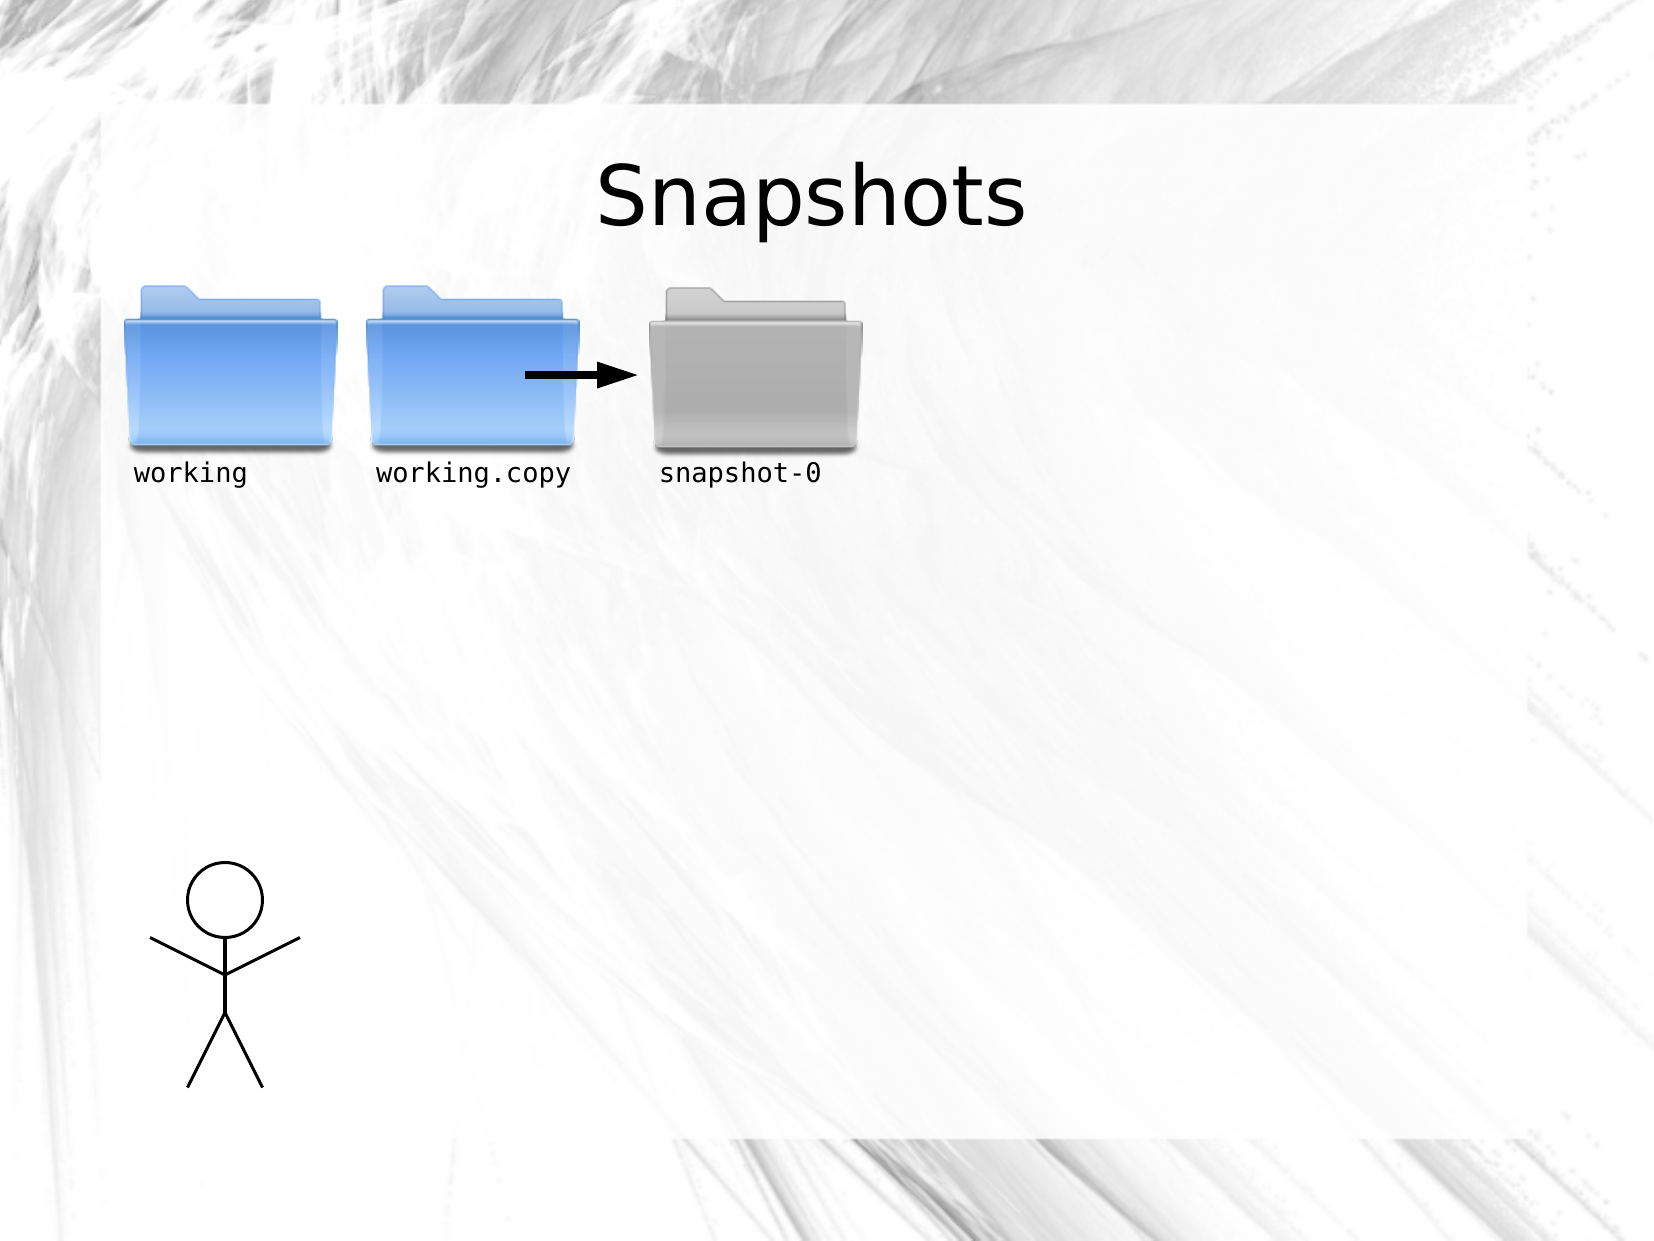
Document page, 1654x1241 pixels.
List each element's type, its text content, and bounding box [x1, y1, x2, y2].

text_box working.copy [361, 450, 586, 497]
title Snapshots [118, 112, 1506, 281]
picture [0, 0, 1654, 1241]
text_box snapshot-0 [644, 450, 837, 497]
text_box working [119, 450, 263, 497]
